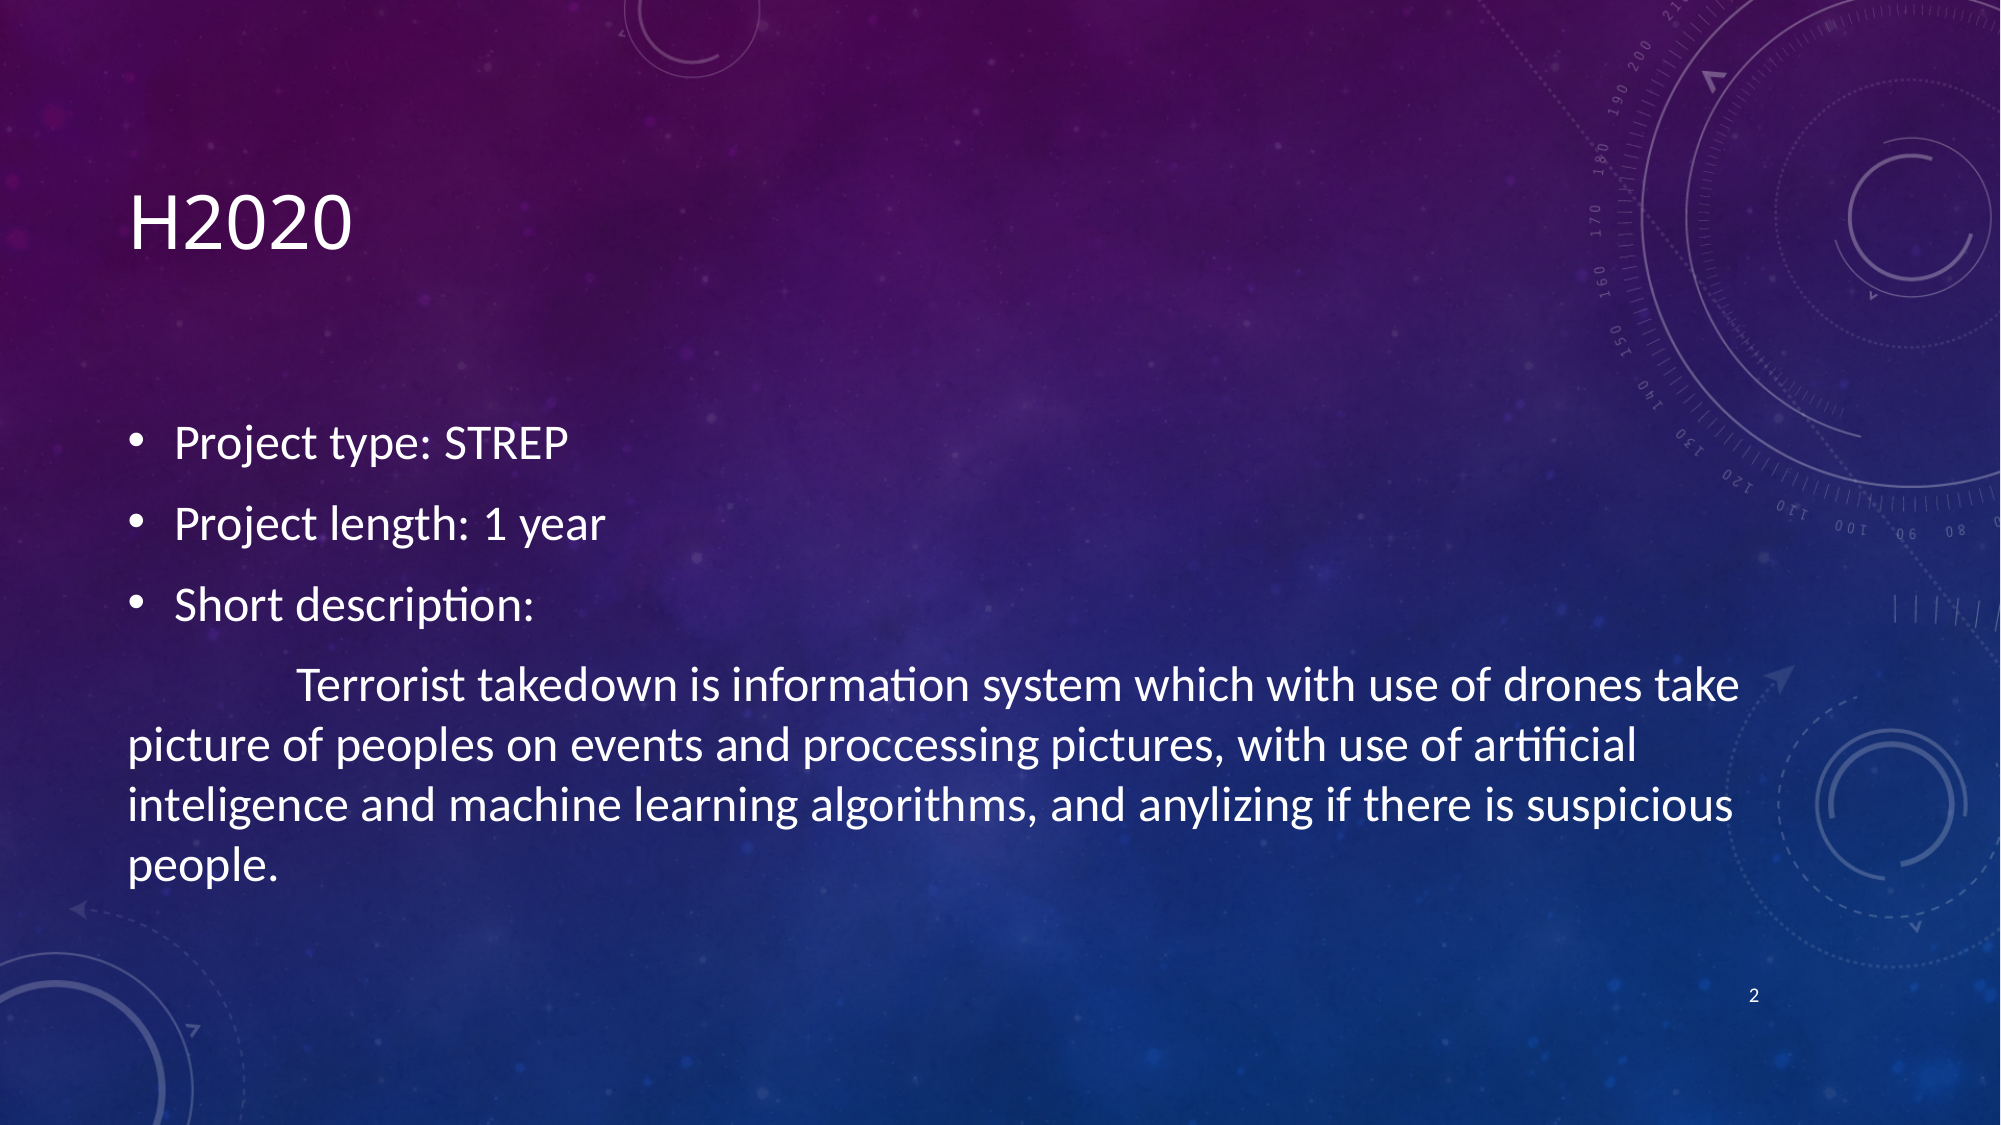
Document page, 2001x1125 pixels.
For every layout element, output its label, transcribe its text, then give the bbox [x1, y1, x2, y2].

list Project type: STREP Project length: 1 year Short description: Terrorist takedown is information system which with use of drones take picture of peoples on events and proccessing pictures, with use of artificial inteligence and machine learning algorithms, and anylizing if there is suspicious people. [112, 351, 1775, 950]
title H2020 [112, 99, 1775, 339]
picture [0, 0, 2001, 1125]
